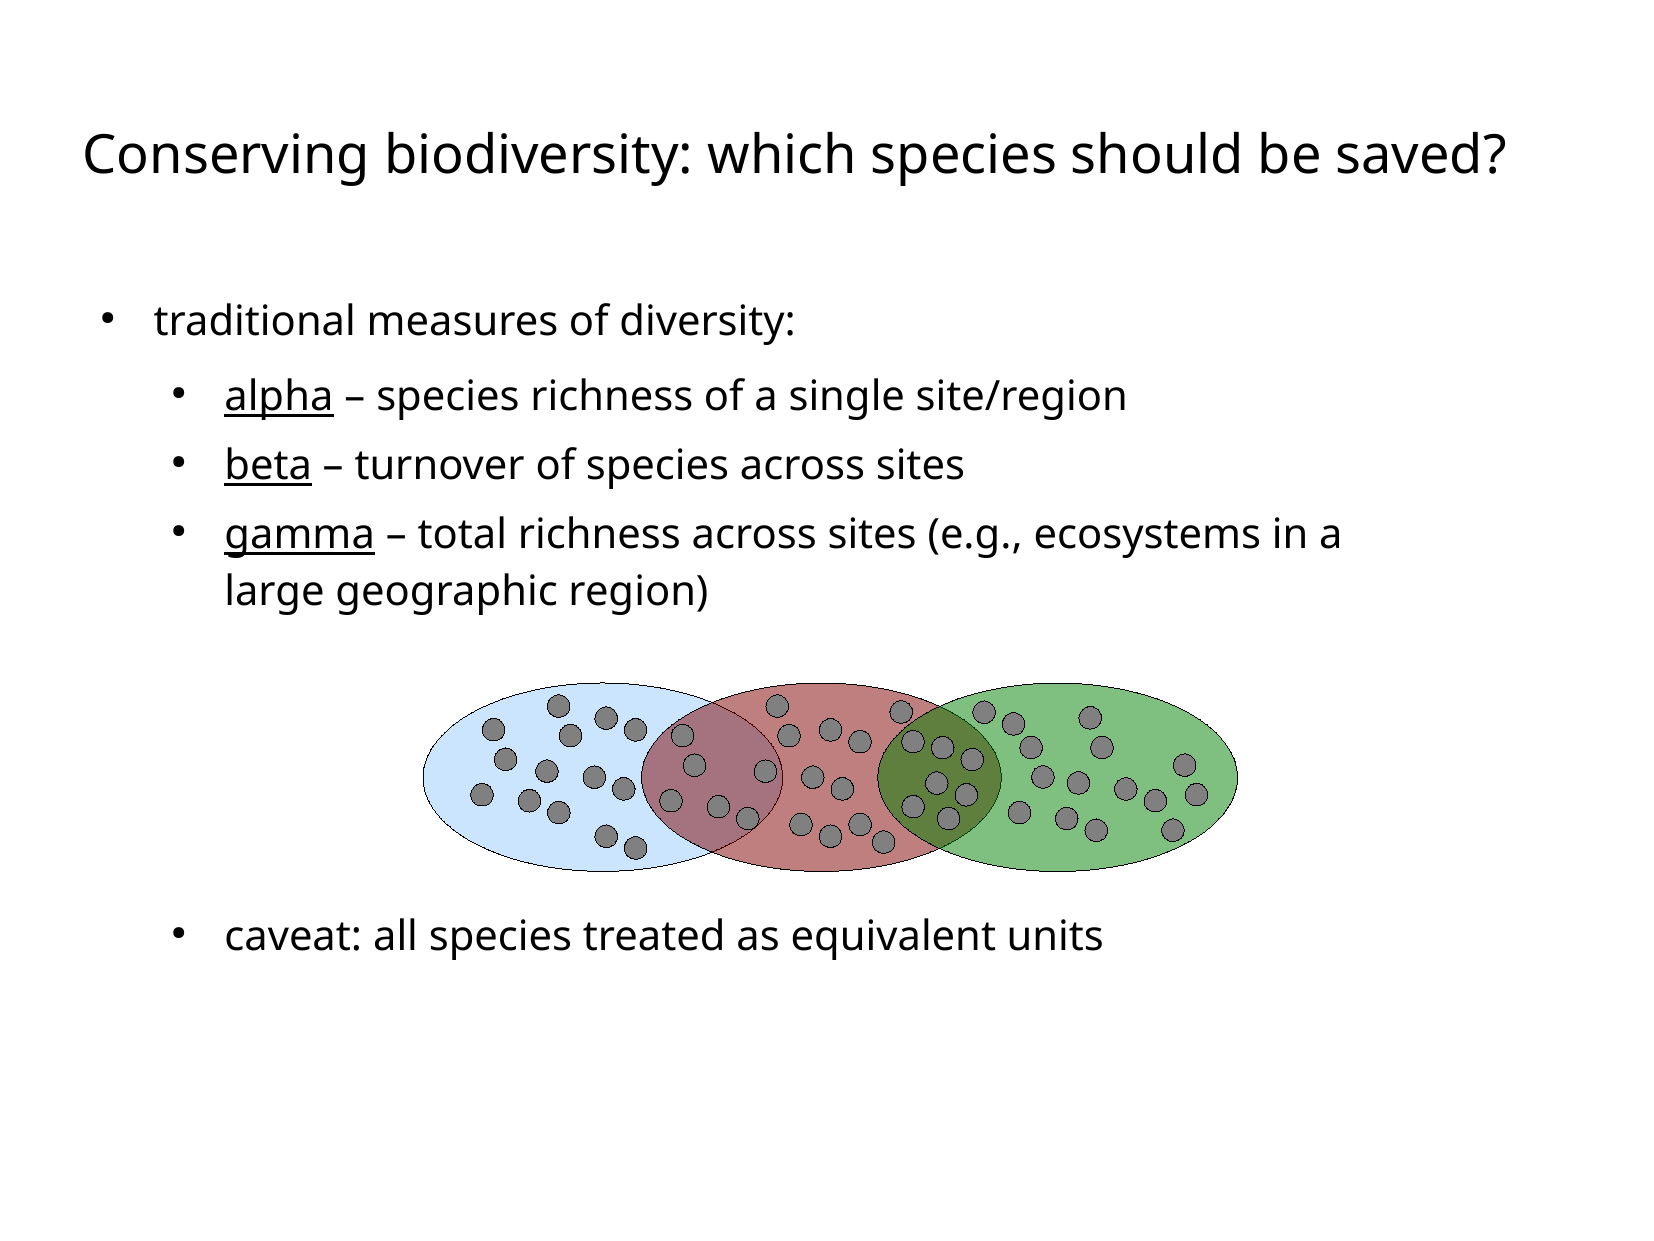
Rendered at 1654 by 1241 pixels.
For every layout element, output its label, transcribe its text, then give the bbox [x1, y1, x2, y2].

title Conserving biodiversity: which species should be saved? [82, 56, 1571, 250]
list traditional measures of diversity: alpha – species richness of a single site/region beta – turnover of species across sites gamma – total richness across sites (e.g., ecosystems in a large geographic region) caveat: all species treated as equivalent units [82, 290, 1411, 1109]
text_box [423, 682, 1238, 872]
